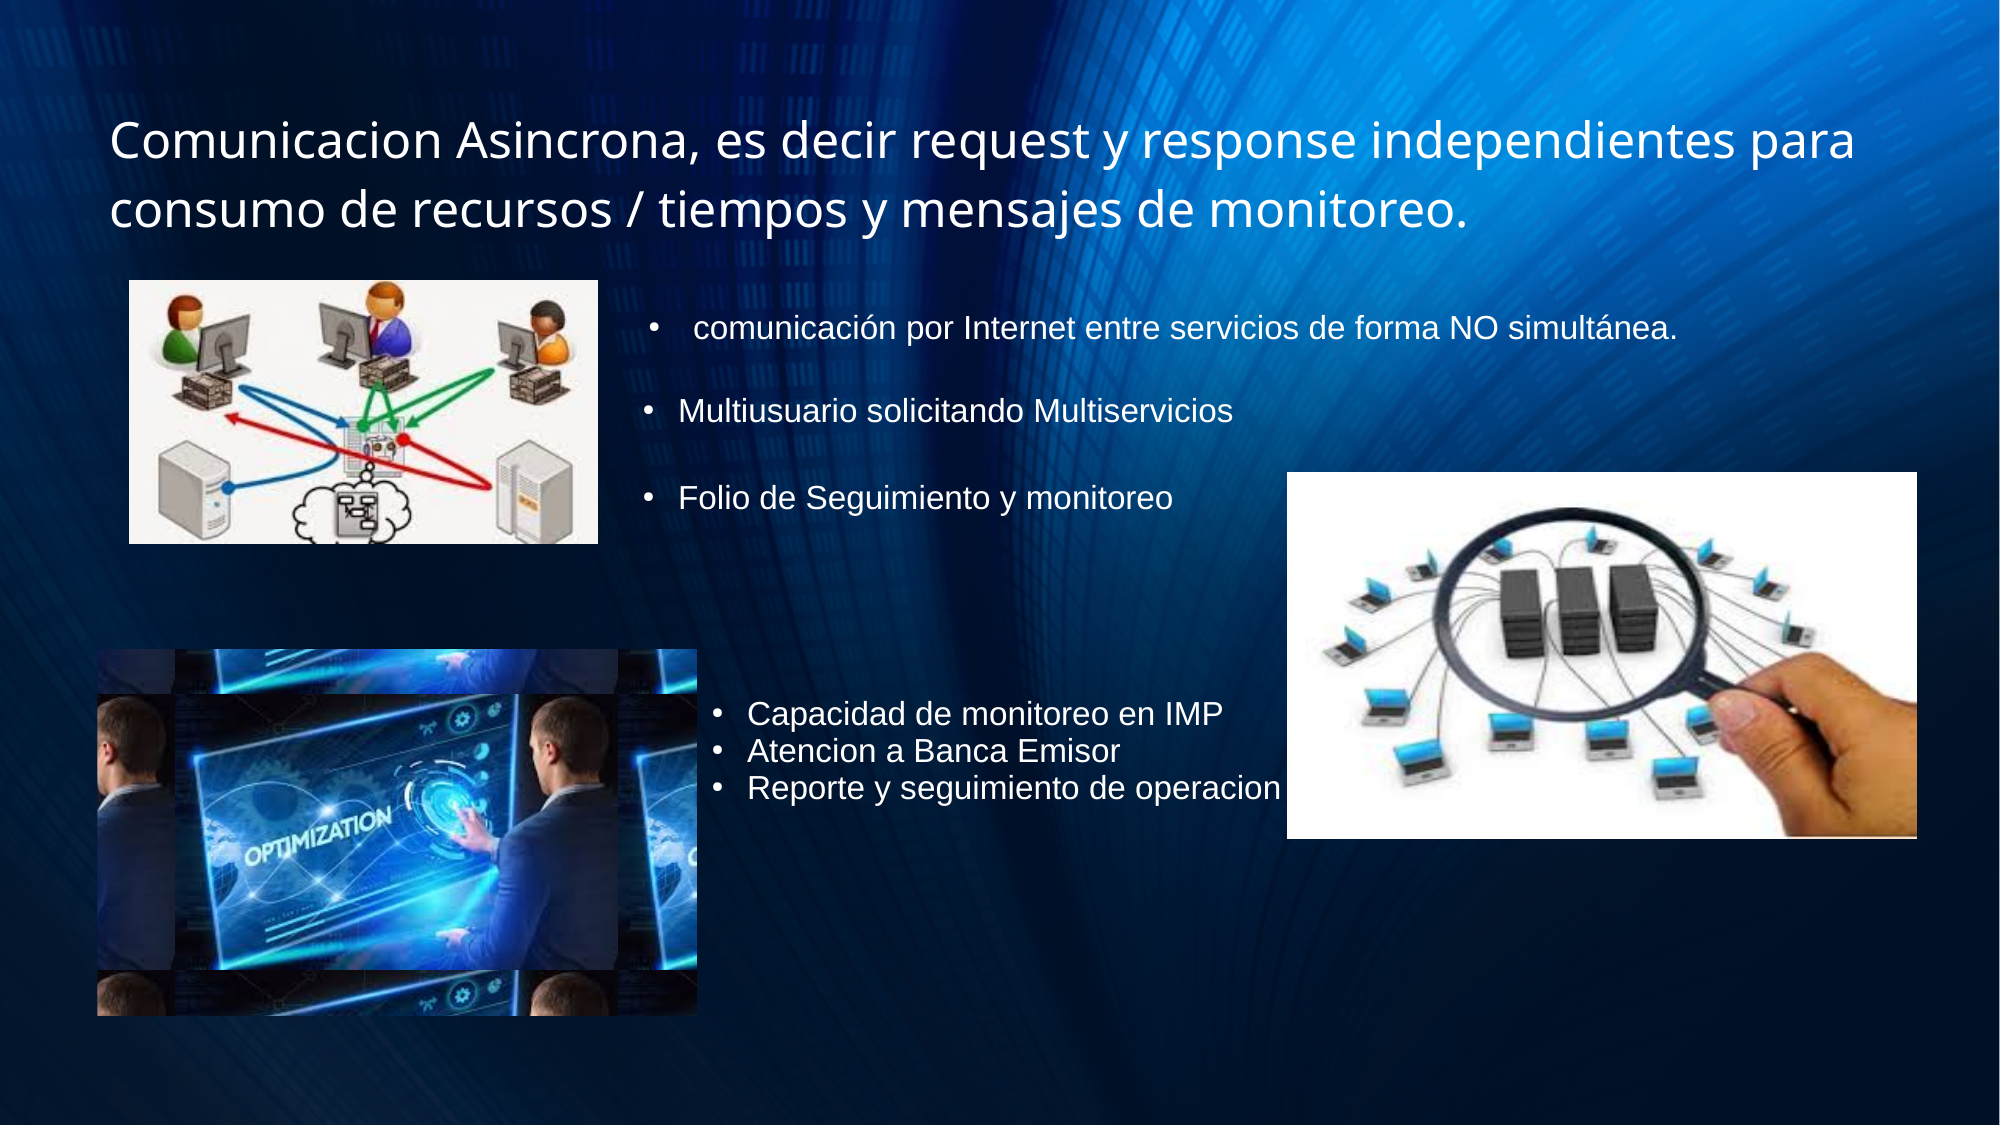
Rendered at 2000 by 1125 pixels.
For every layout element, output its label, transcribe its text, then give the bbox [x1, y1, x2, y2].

text_box Folio de Seguimiento y monitoreo [627, 472, 1189, 525]
picture [0, 0, 2000, 1125]
text_box Multiusuario solicitando Multiservicios [627, 384, 1250, 438]
text_box Comunicacion Asincrona, es decir request y response independientes para consumo de recursos / tiempos y mensajes de monitoreo. [94, 97, 1926, 235]
text_box comunicación por Internet entre servicios de forma NO simultánea. [633, 302, 1695, 355]
text_box Capacidad de monitoreo en IMP Atencion a Banca Emisor Reporte y seguimiento de operacion [696, 688, 1297, 815]
text_box [97, 649, 697, 1016]
